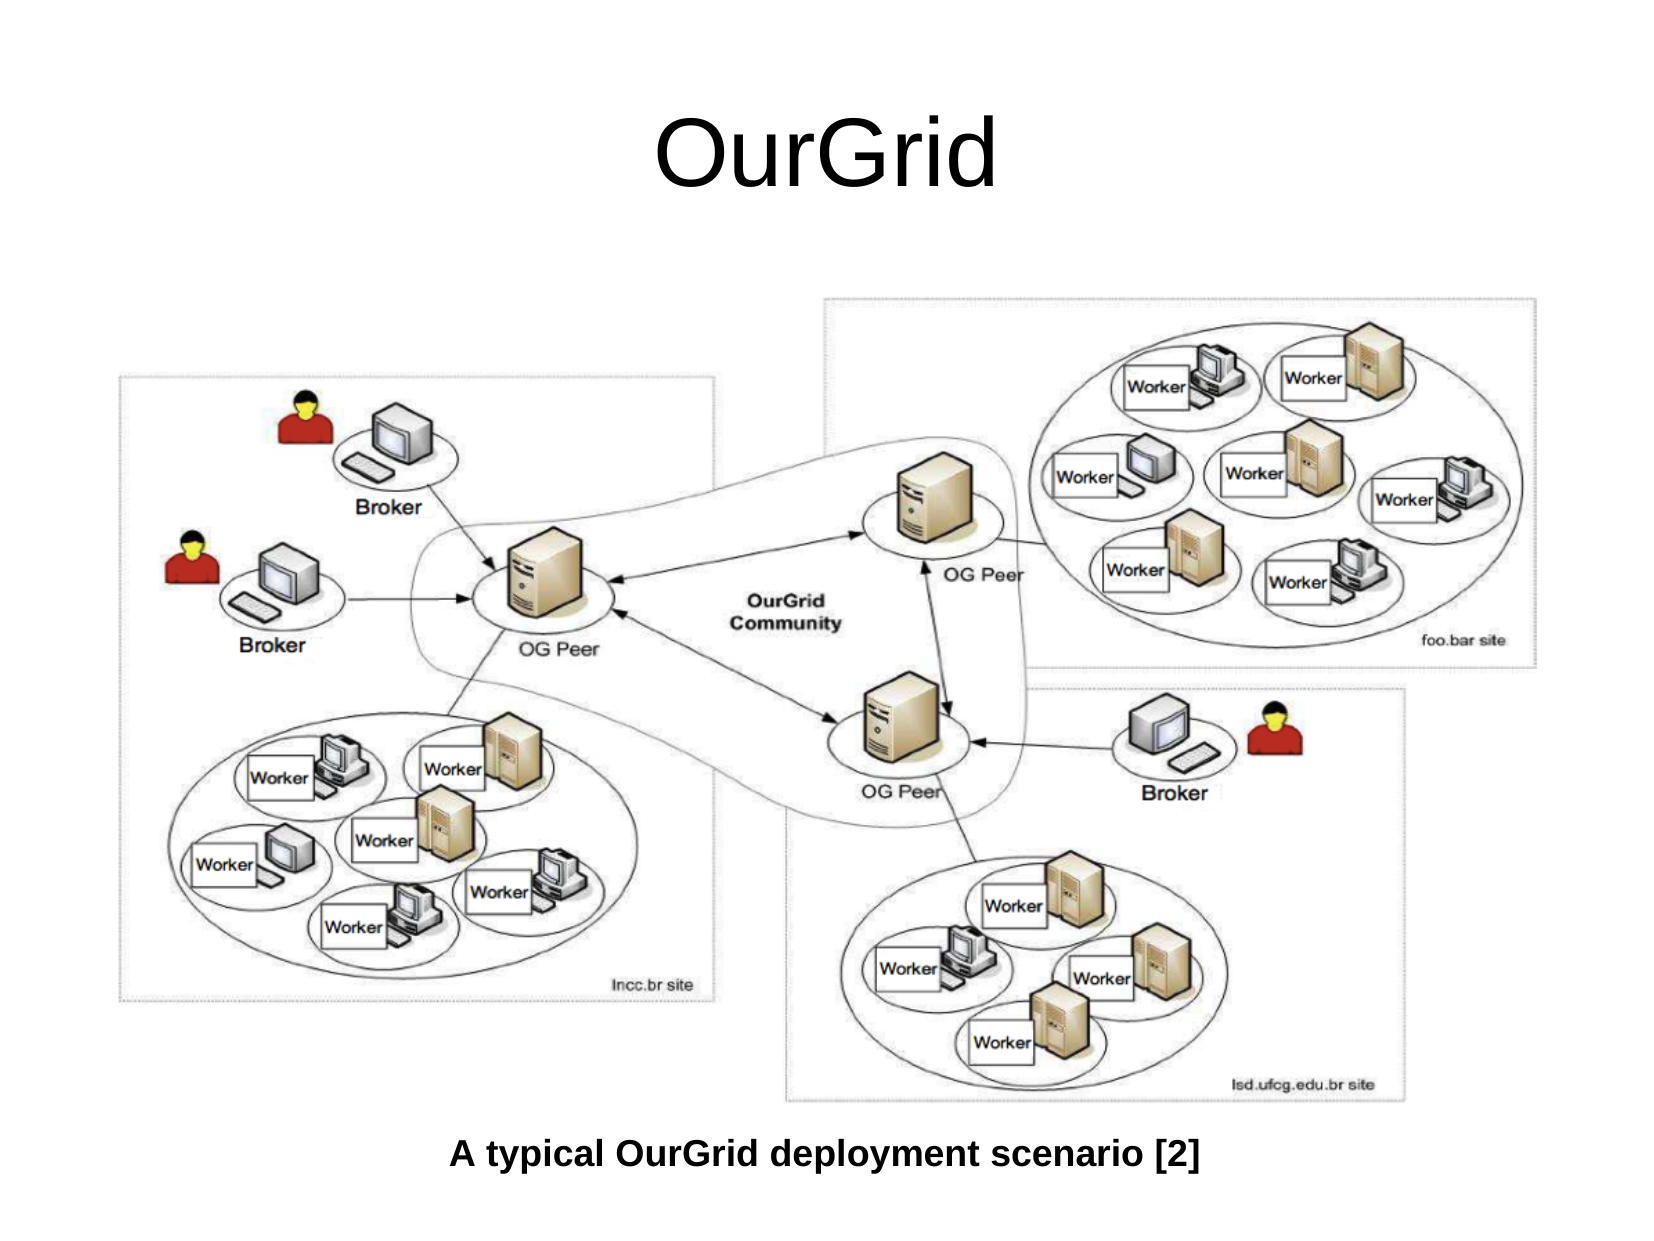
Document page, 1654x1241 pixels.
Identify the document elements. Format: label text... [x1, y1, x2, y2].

title OurGrid [82, 49, 1571, 257]
text_box A typical OurGrid deployment scenario [2] [187, 1125, 1463, 1182]
picture [109, 290, 1544, 1109]
